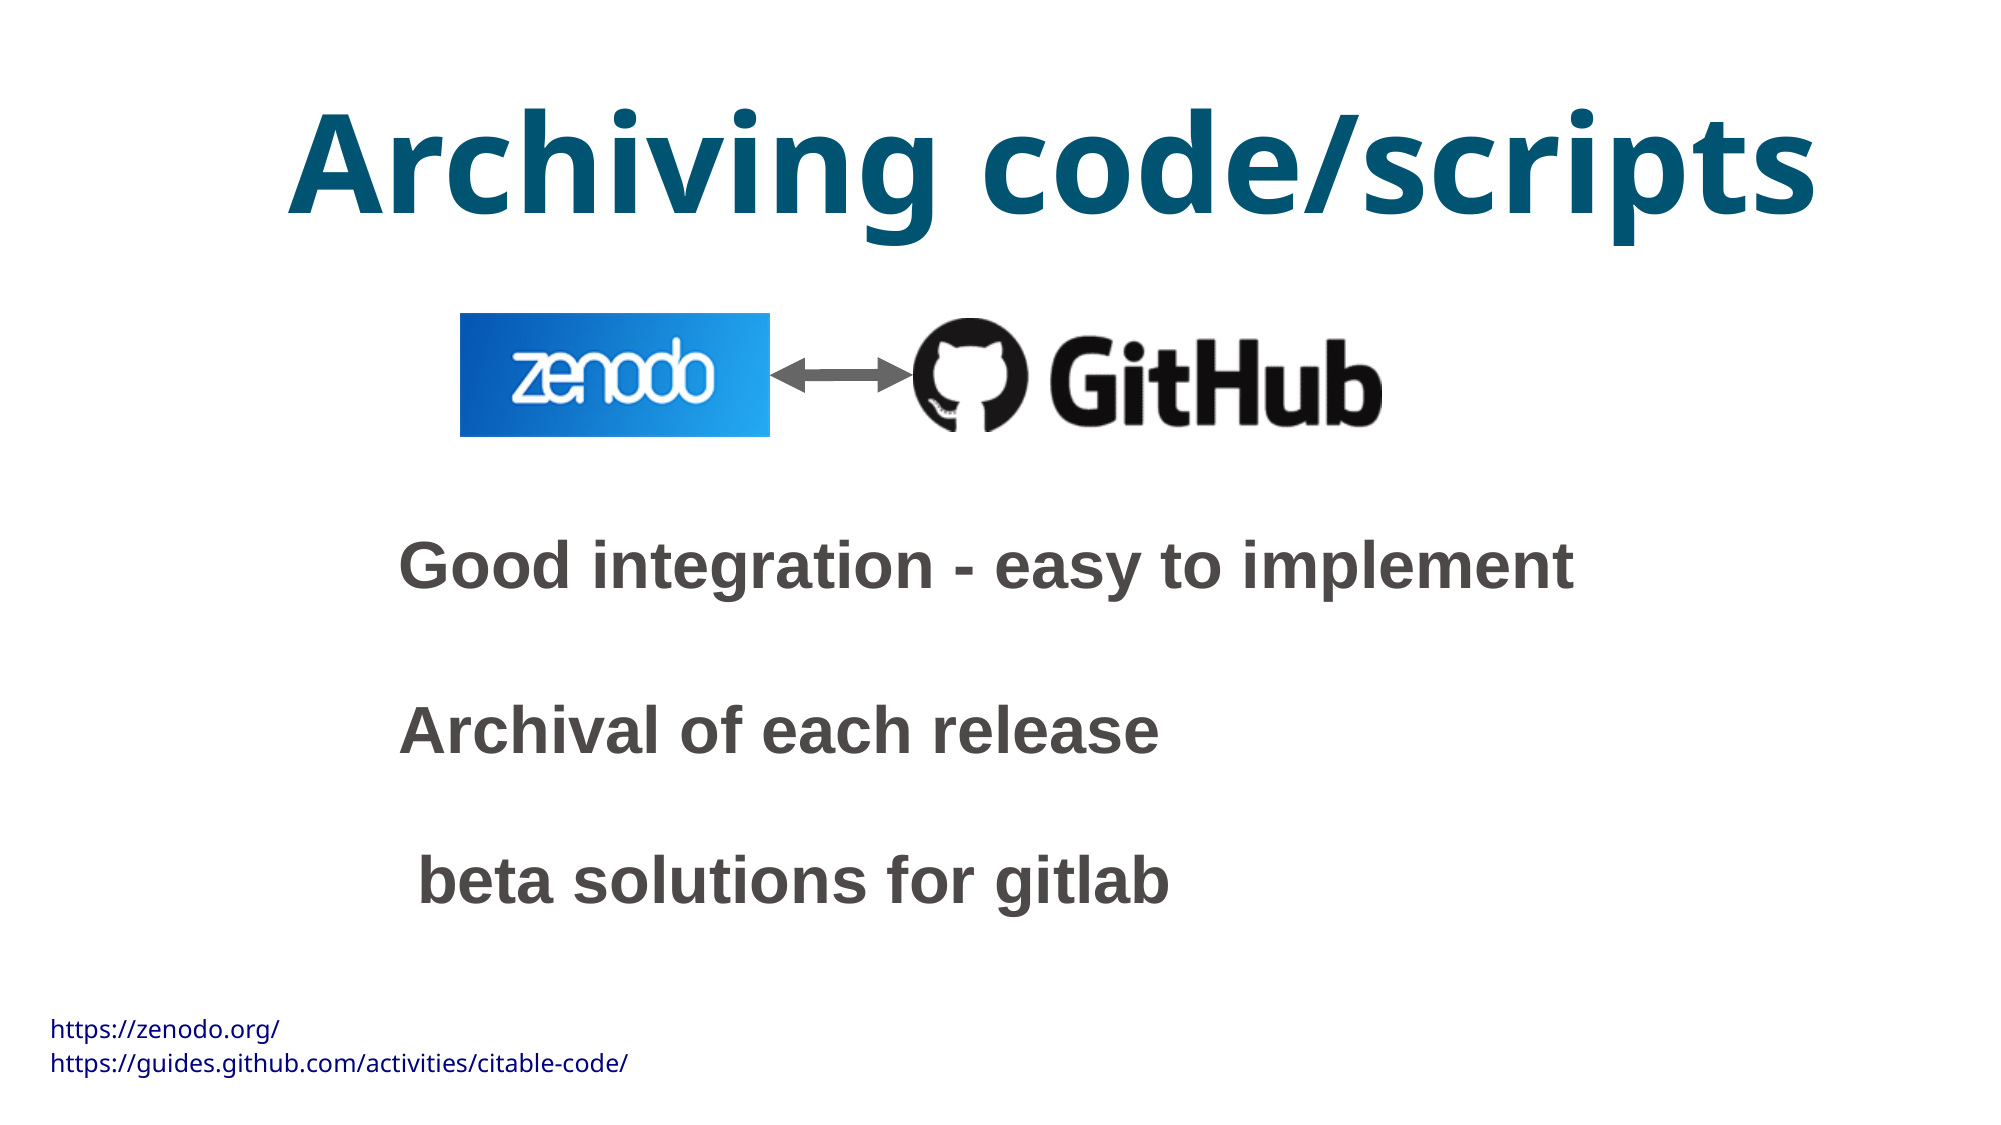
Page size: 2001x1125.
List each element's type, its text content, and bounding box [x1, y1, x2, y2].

picture [913, 318, 1382, 432]
text_box Good integration - easy to implement Archival of each release beta solutions for gitlab [348, 520, 1731, 1125]
picture [460, 313, 770, 438]
text_box https://zenodo.org/ https://guides.github.com/activities/citable-code/ [35, 1003, 348, 1119]
text_box Archiving code/scripts [273, 59, 1608, 212]
